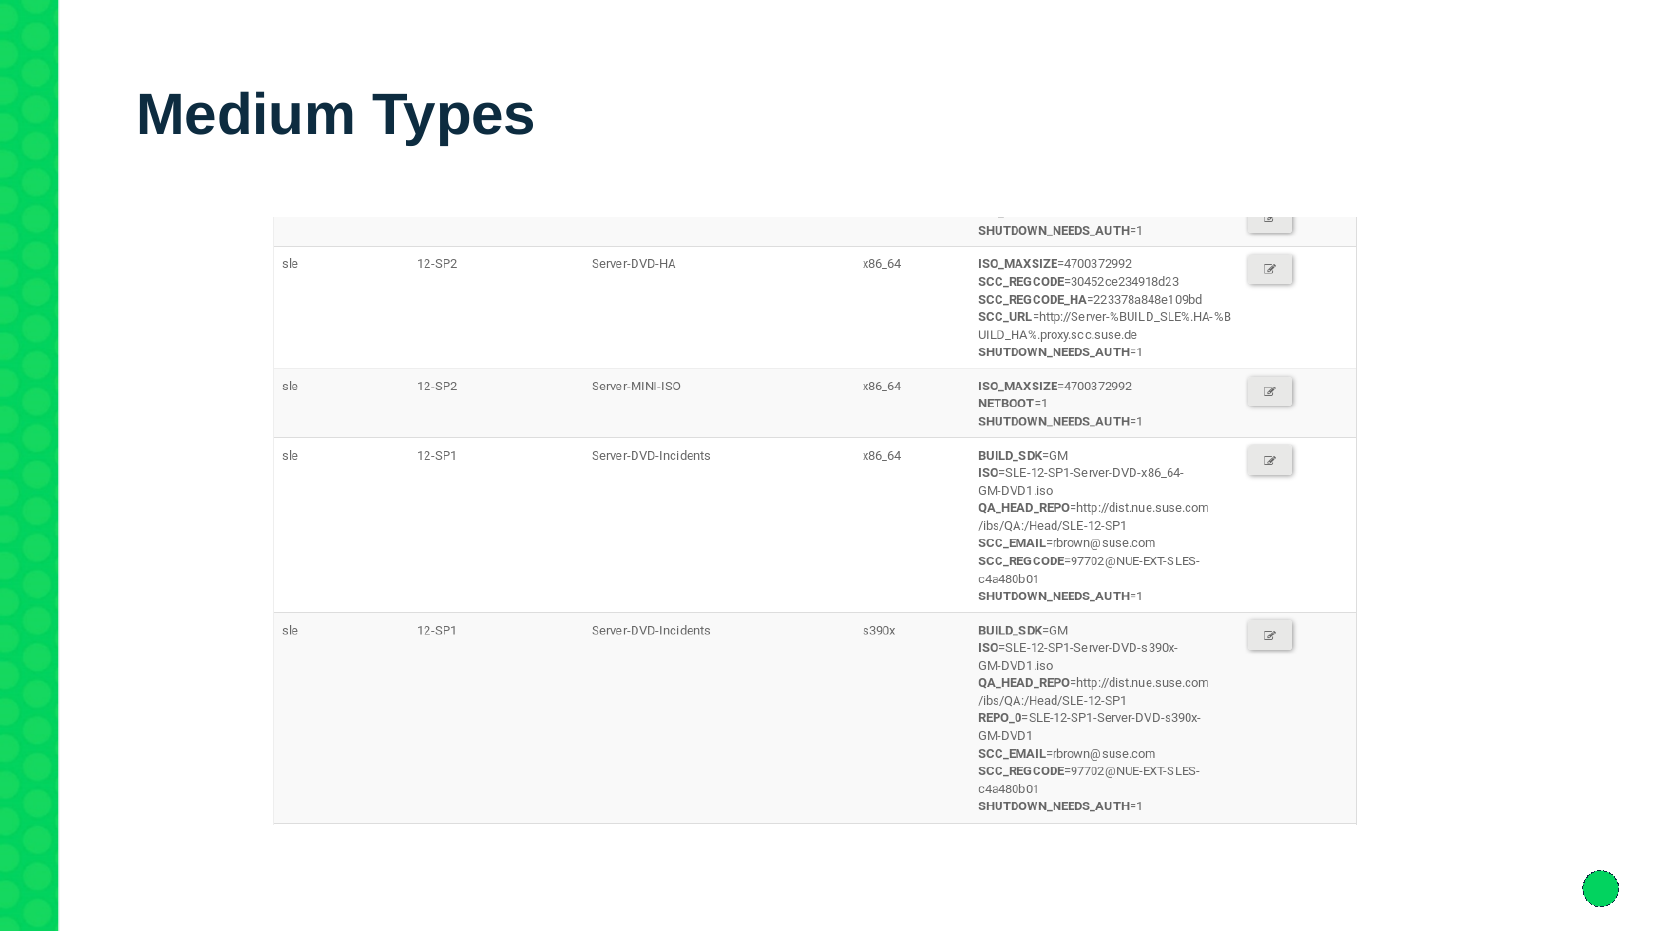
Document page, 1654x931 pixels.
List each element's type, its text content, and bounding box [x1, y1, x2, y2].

picture [0, 0, 76, 931]
picture [254, 217, 1398, 825]
title Medium Types [121, 37, 1531, 193]
